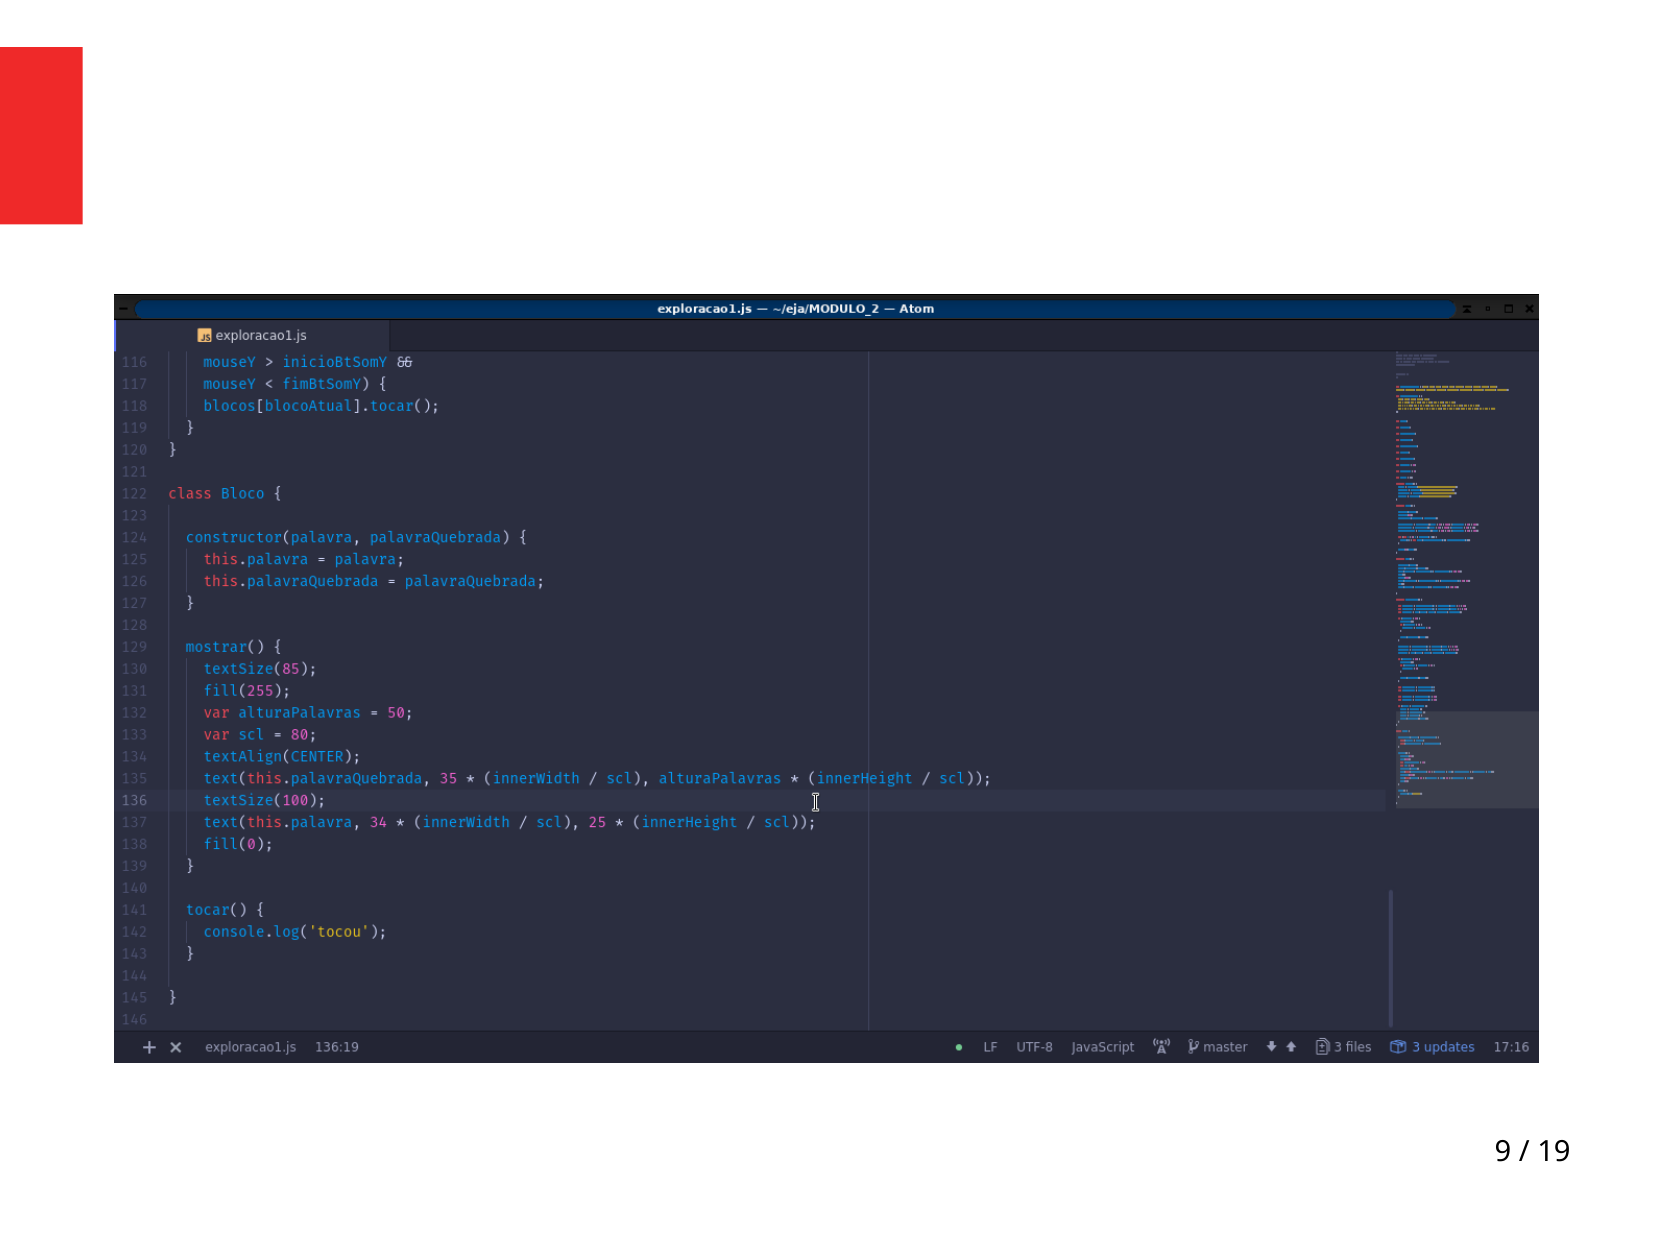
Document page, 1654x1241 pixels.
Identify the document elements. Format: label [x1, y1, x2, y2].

picture [114, 294, 1539, 1063]
